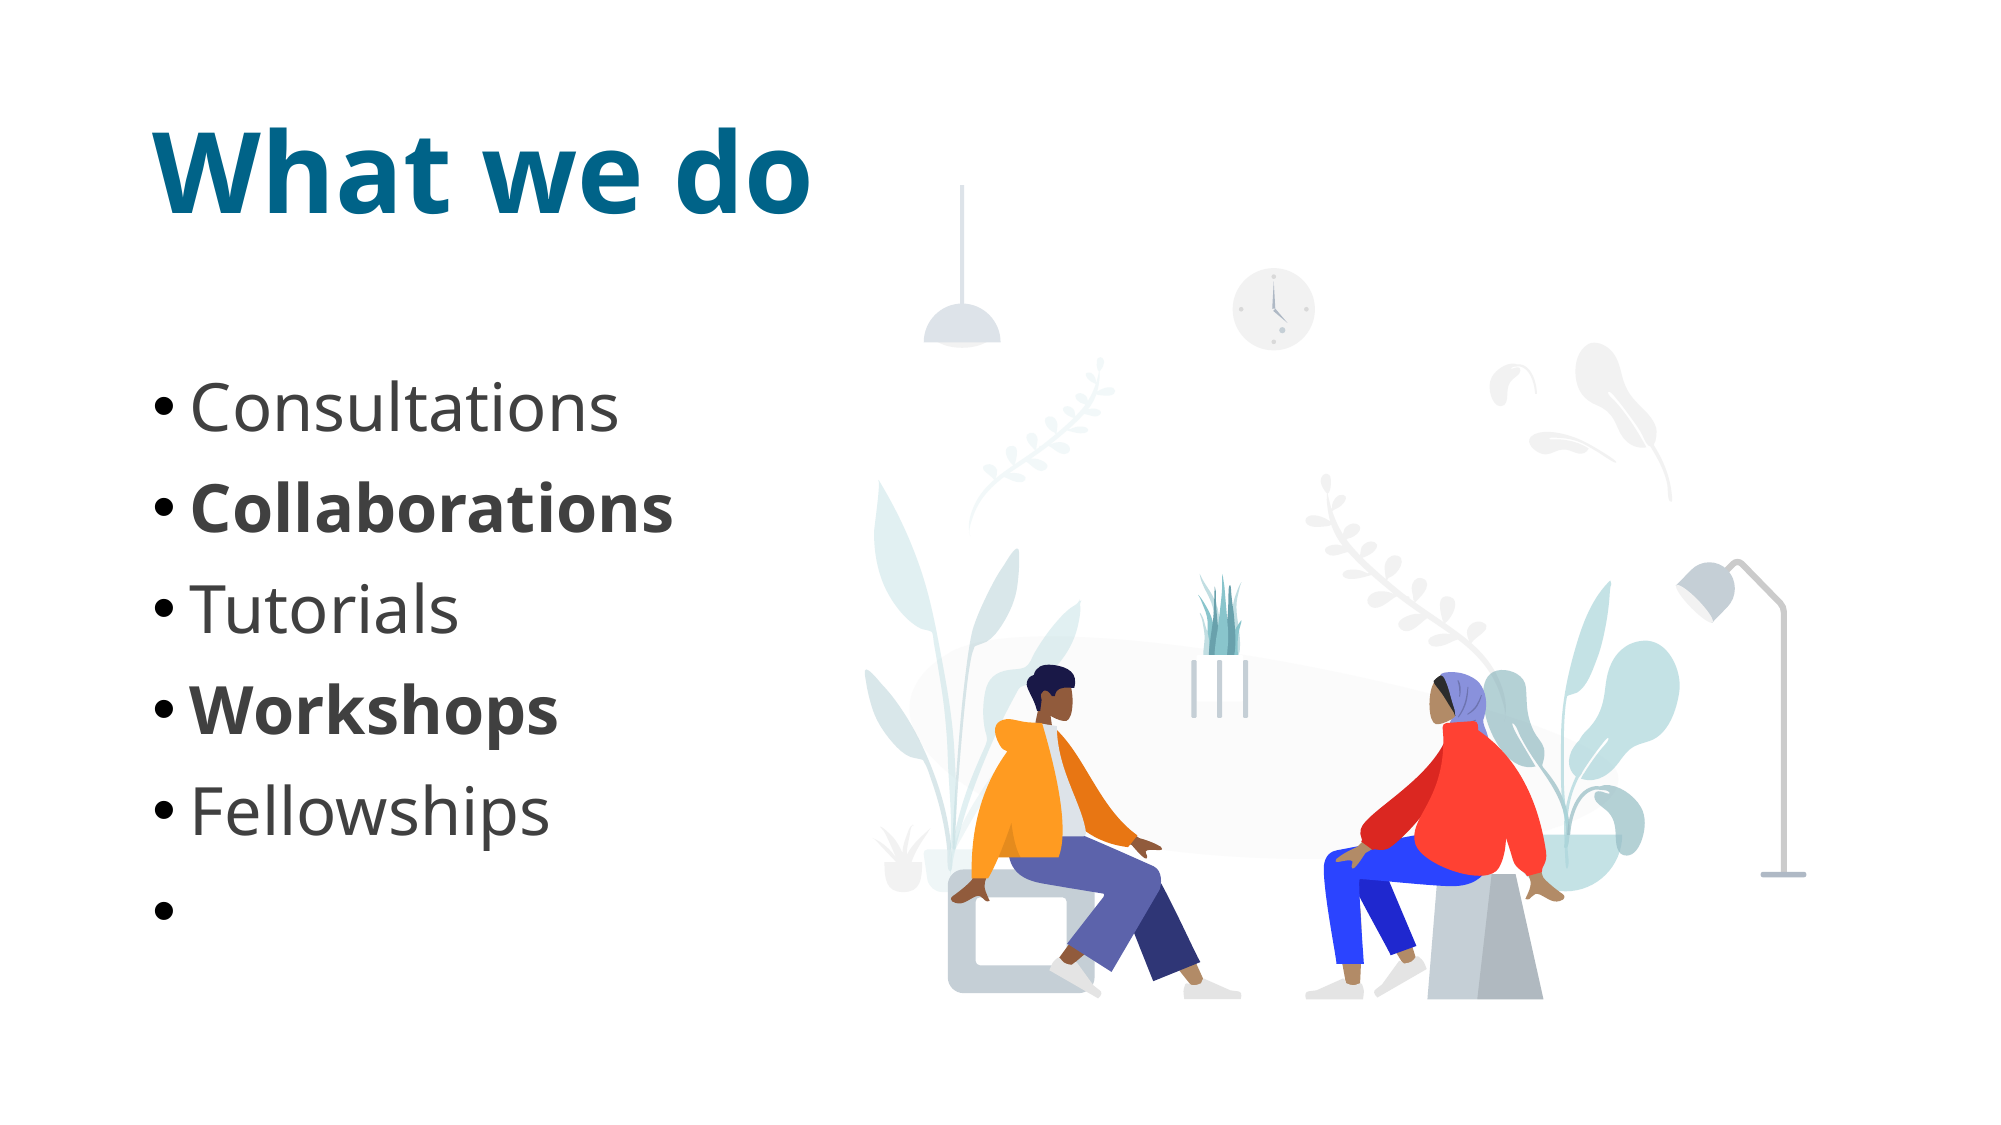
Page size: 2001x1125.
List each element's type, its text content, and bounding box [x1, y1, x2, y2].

list Consultations Collaborations Tutorials Workshops Fellowships [137, 357, 1863, 1066]
picture [841, 176, 1813, 1032]
title What we do [137, 59, 1863, 278]
